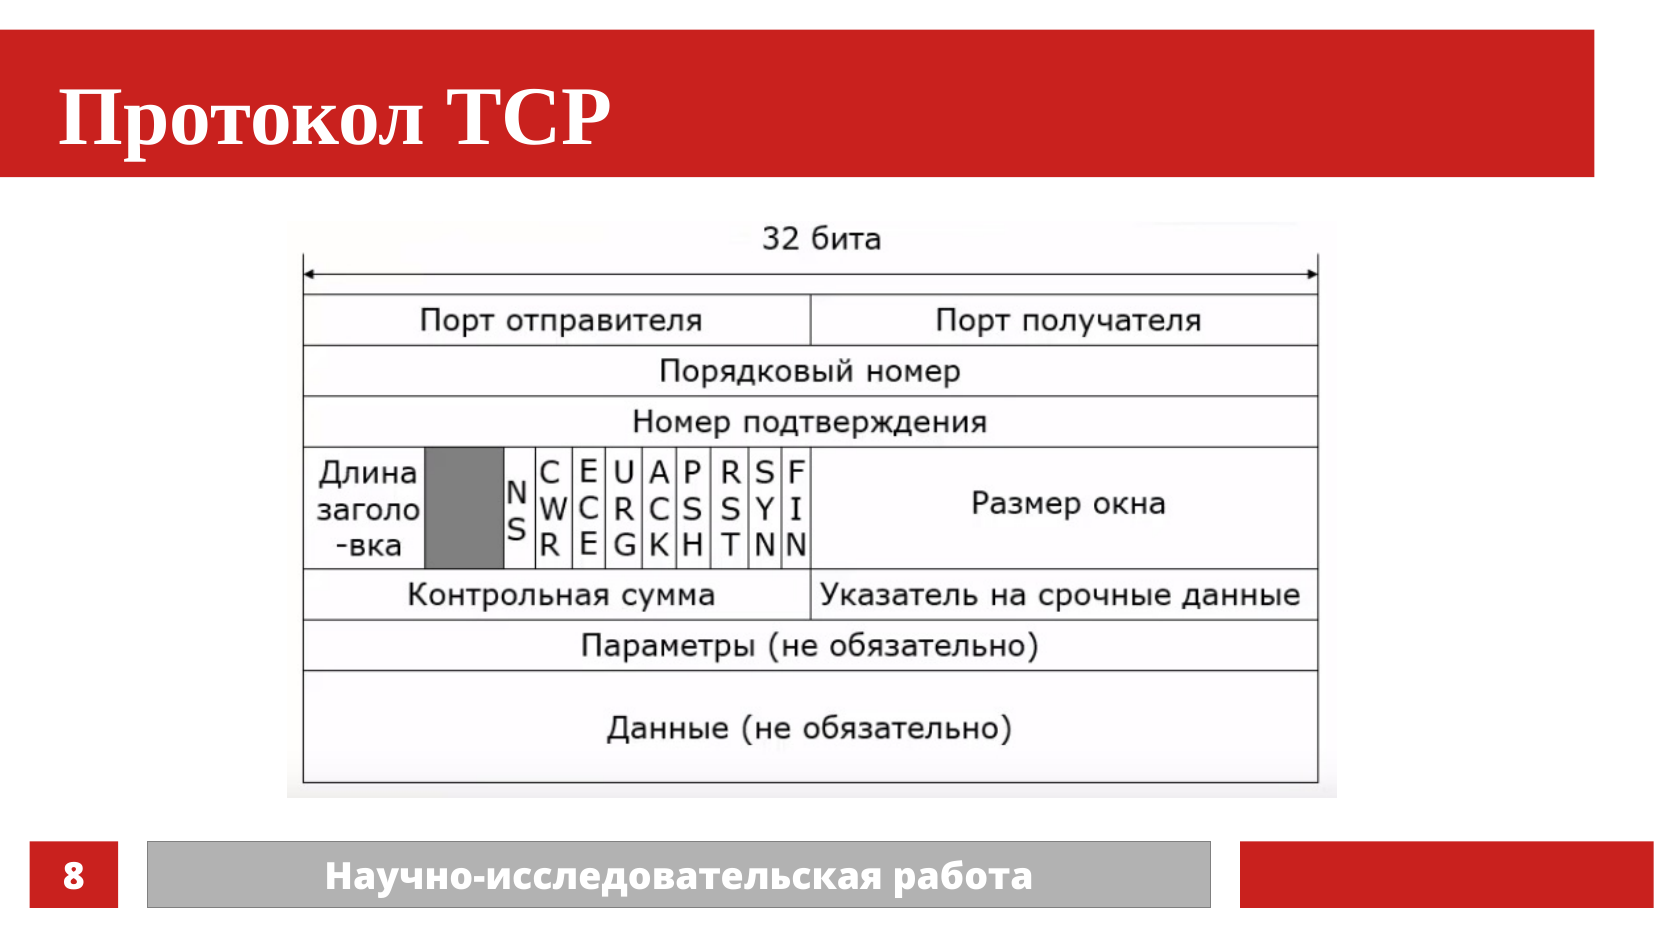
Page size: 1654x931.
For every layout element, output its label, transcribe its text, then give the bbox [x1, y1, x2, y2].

picture [287, 221, 1337, 798]
title Протокол TCP [59, 44, 1595, 163]
